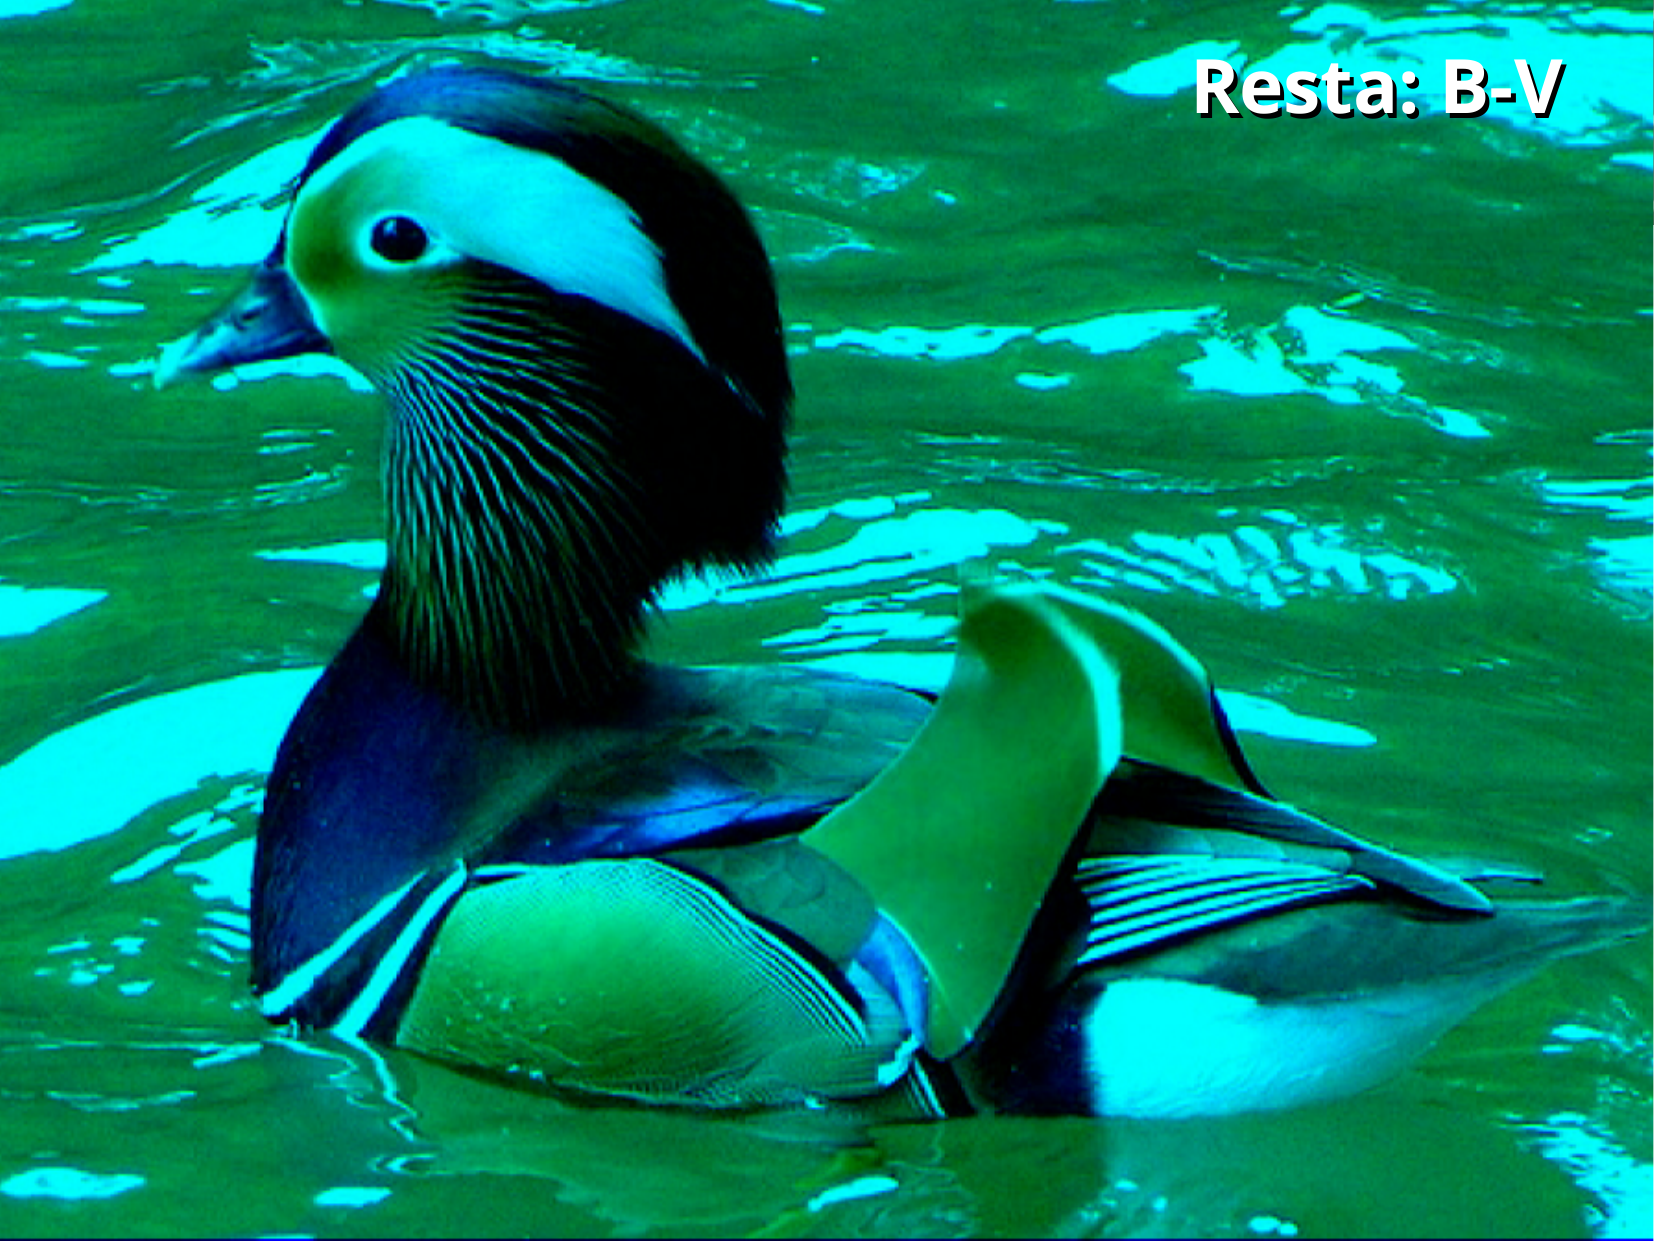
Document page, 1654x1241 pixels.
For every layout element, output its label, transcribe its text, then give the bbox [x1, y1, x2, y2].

picture [0, 0, 1654, 1241]
title Resta: B-V [75, 19, 1564, 151]
